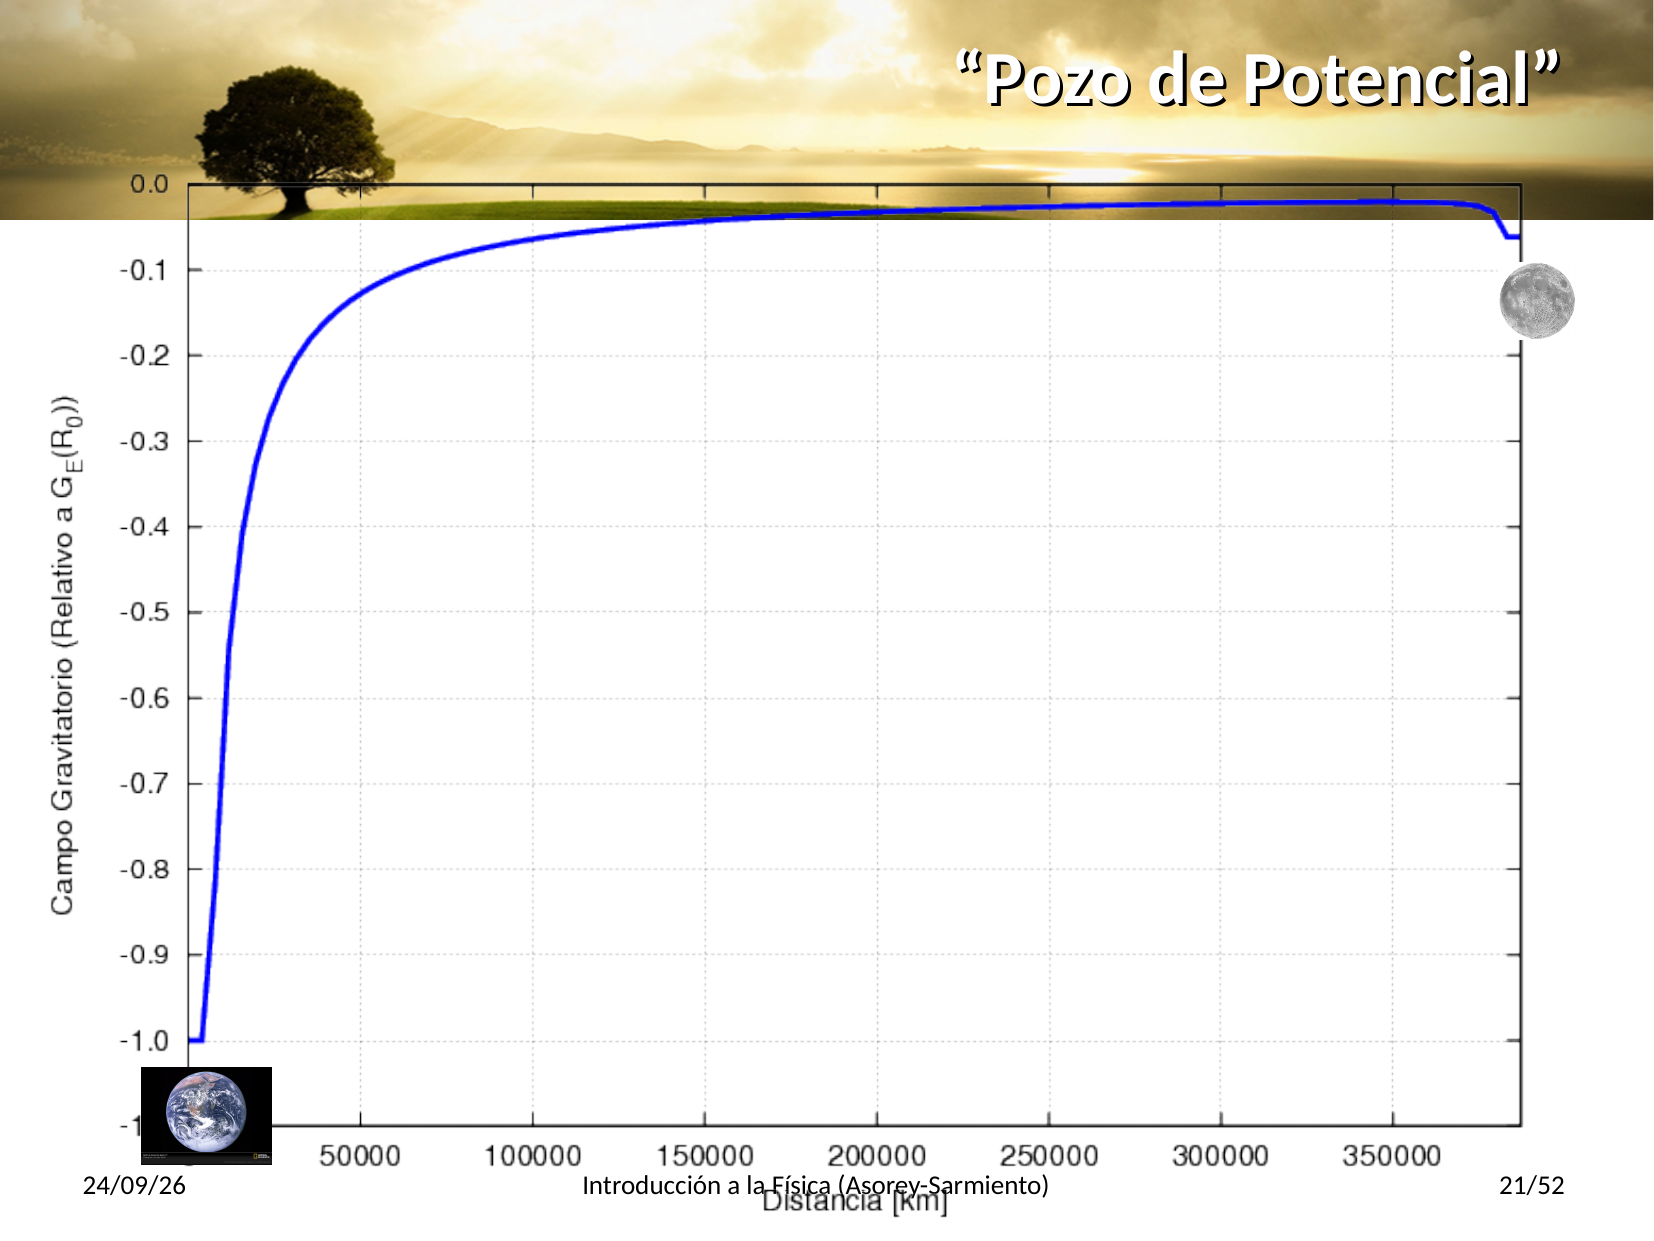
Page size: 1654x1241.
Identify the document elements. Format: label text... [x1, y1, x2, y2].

title “Pozo de Potencial” [75, 19, 1564, 149]
picture [0, 0, 1654, 1222]
